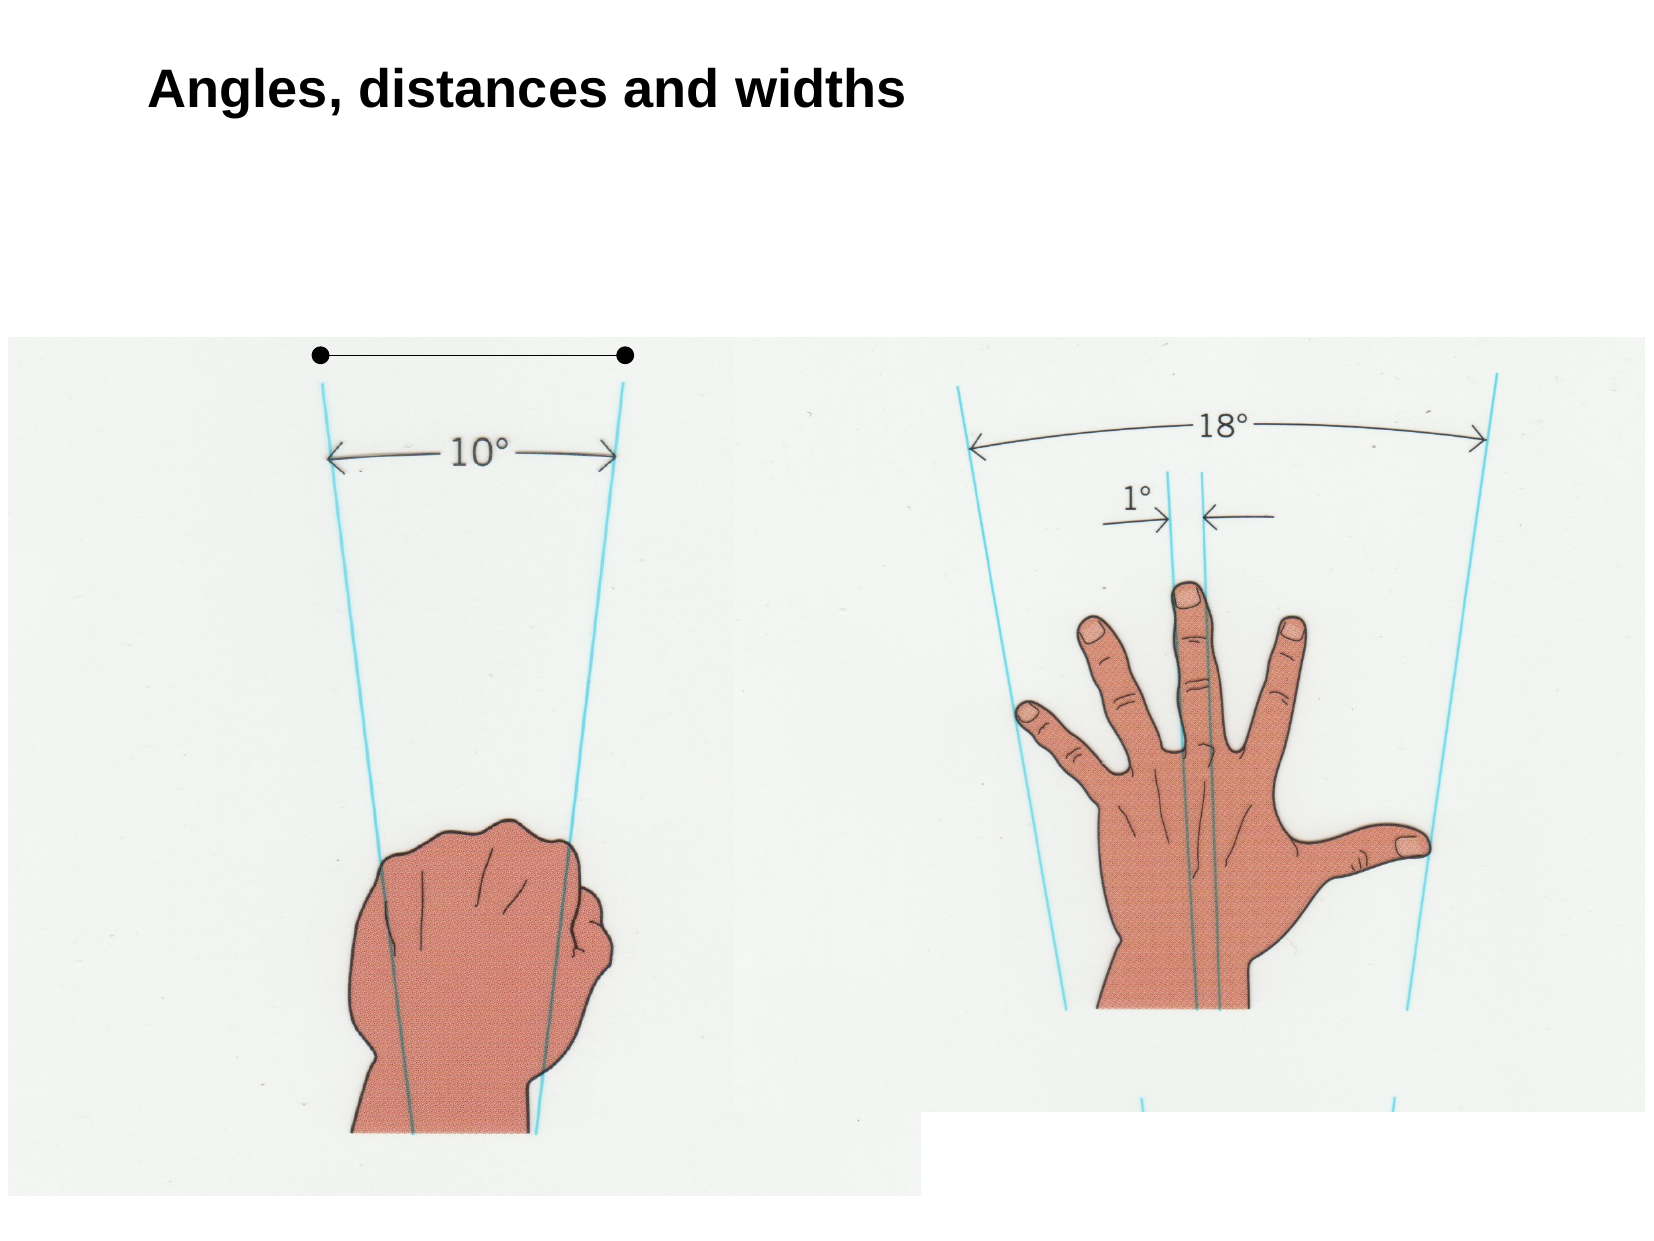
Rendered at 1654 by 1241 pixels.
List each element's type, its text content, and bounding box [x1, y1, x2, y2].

text_box Angles, distances and widths [132, 51, 923, 127]
picture [8, 337, 1645, 1196]
